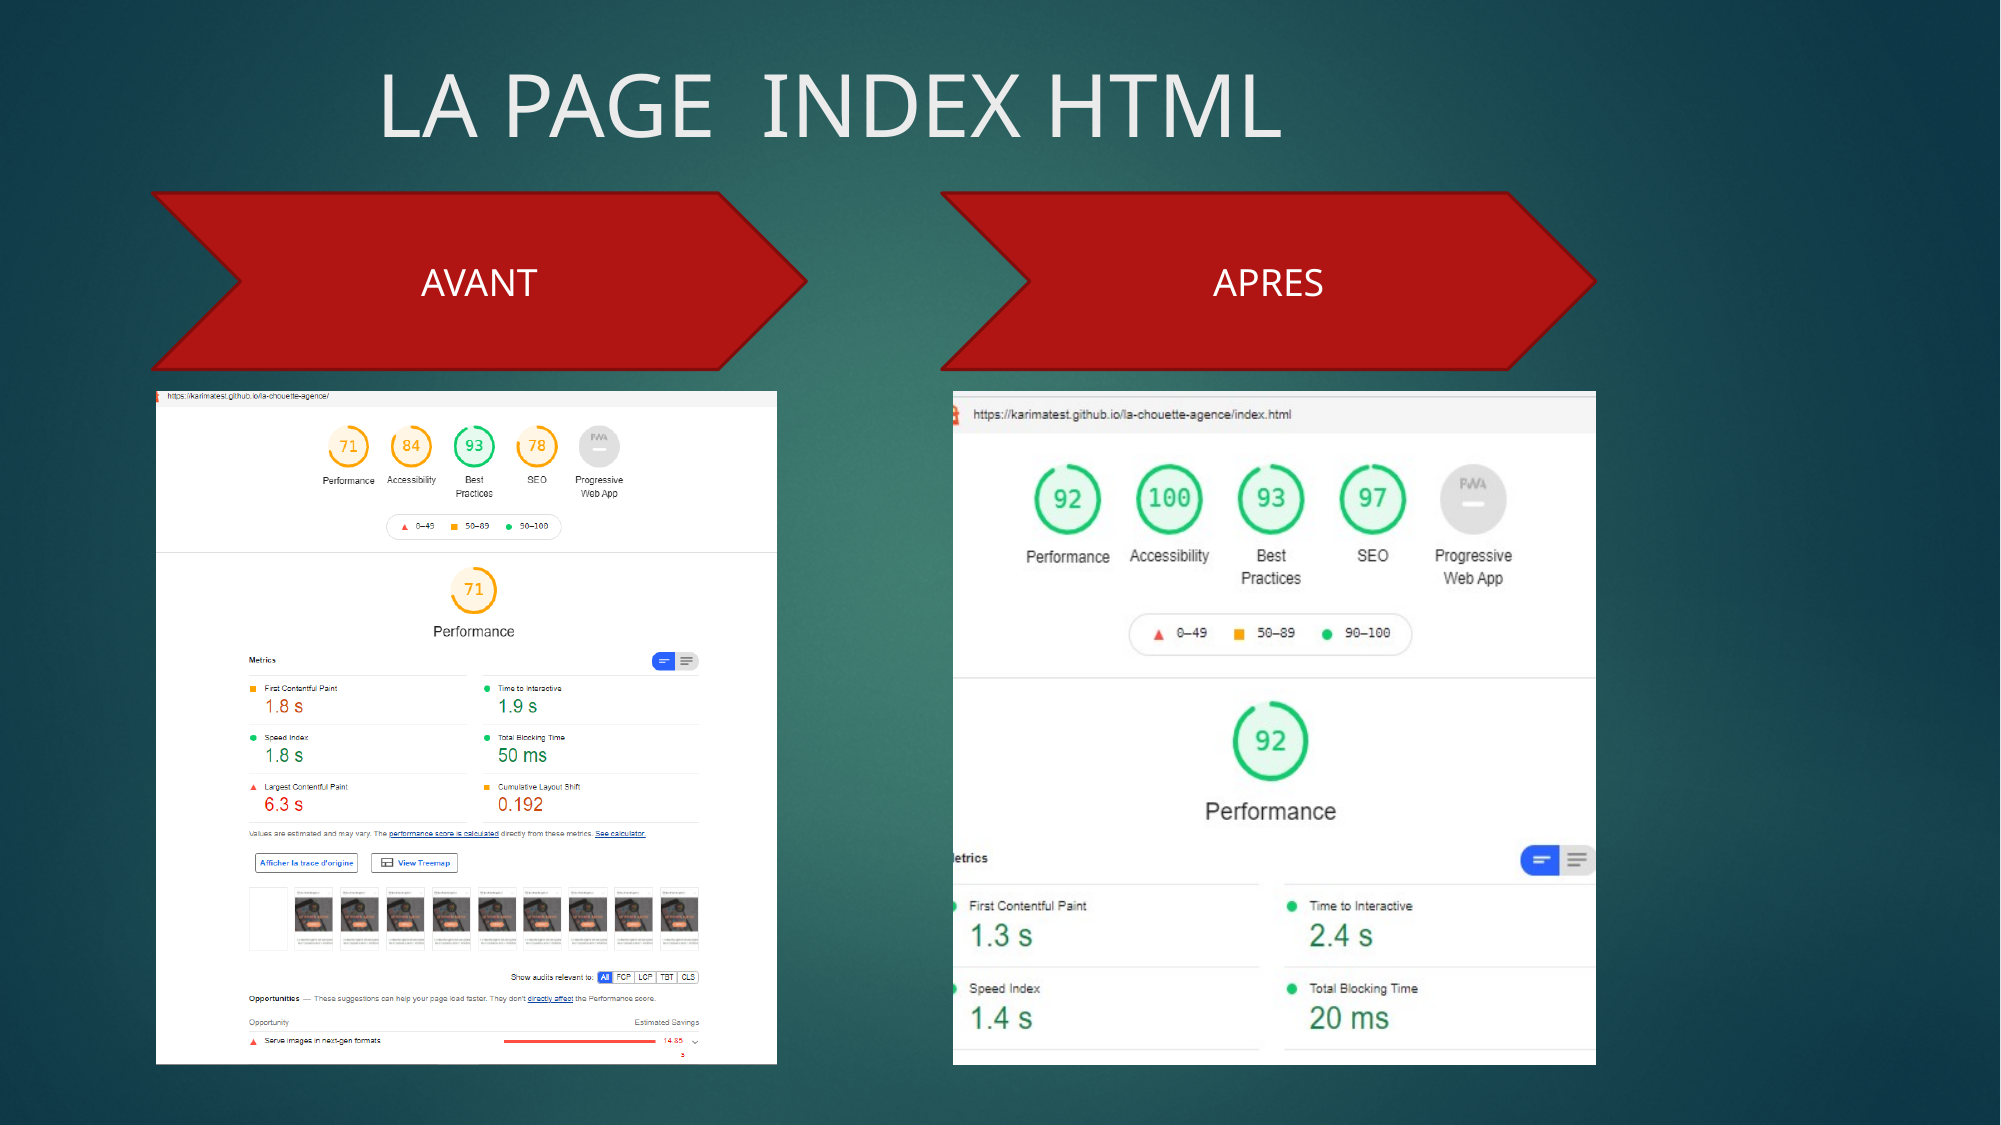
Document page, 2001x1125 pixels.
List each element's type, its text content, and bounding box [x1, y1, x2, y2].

title LA PAGE INDEX HTML [134, 42, 1534, 169]
text_box AVANT [152, 193, 807, 370]
text_box APRES [941, 193, 1596, 370]
picture [156, 391, 777, 1065]
picture [953, 391, 1596, 1065]
